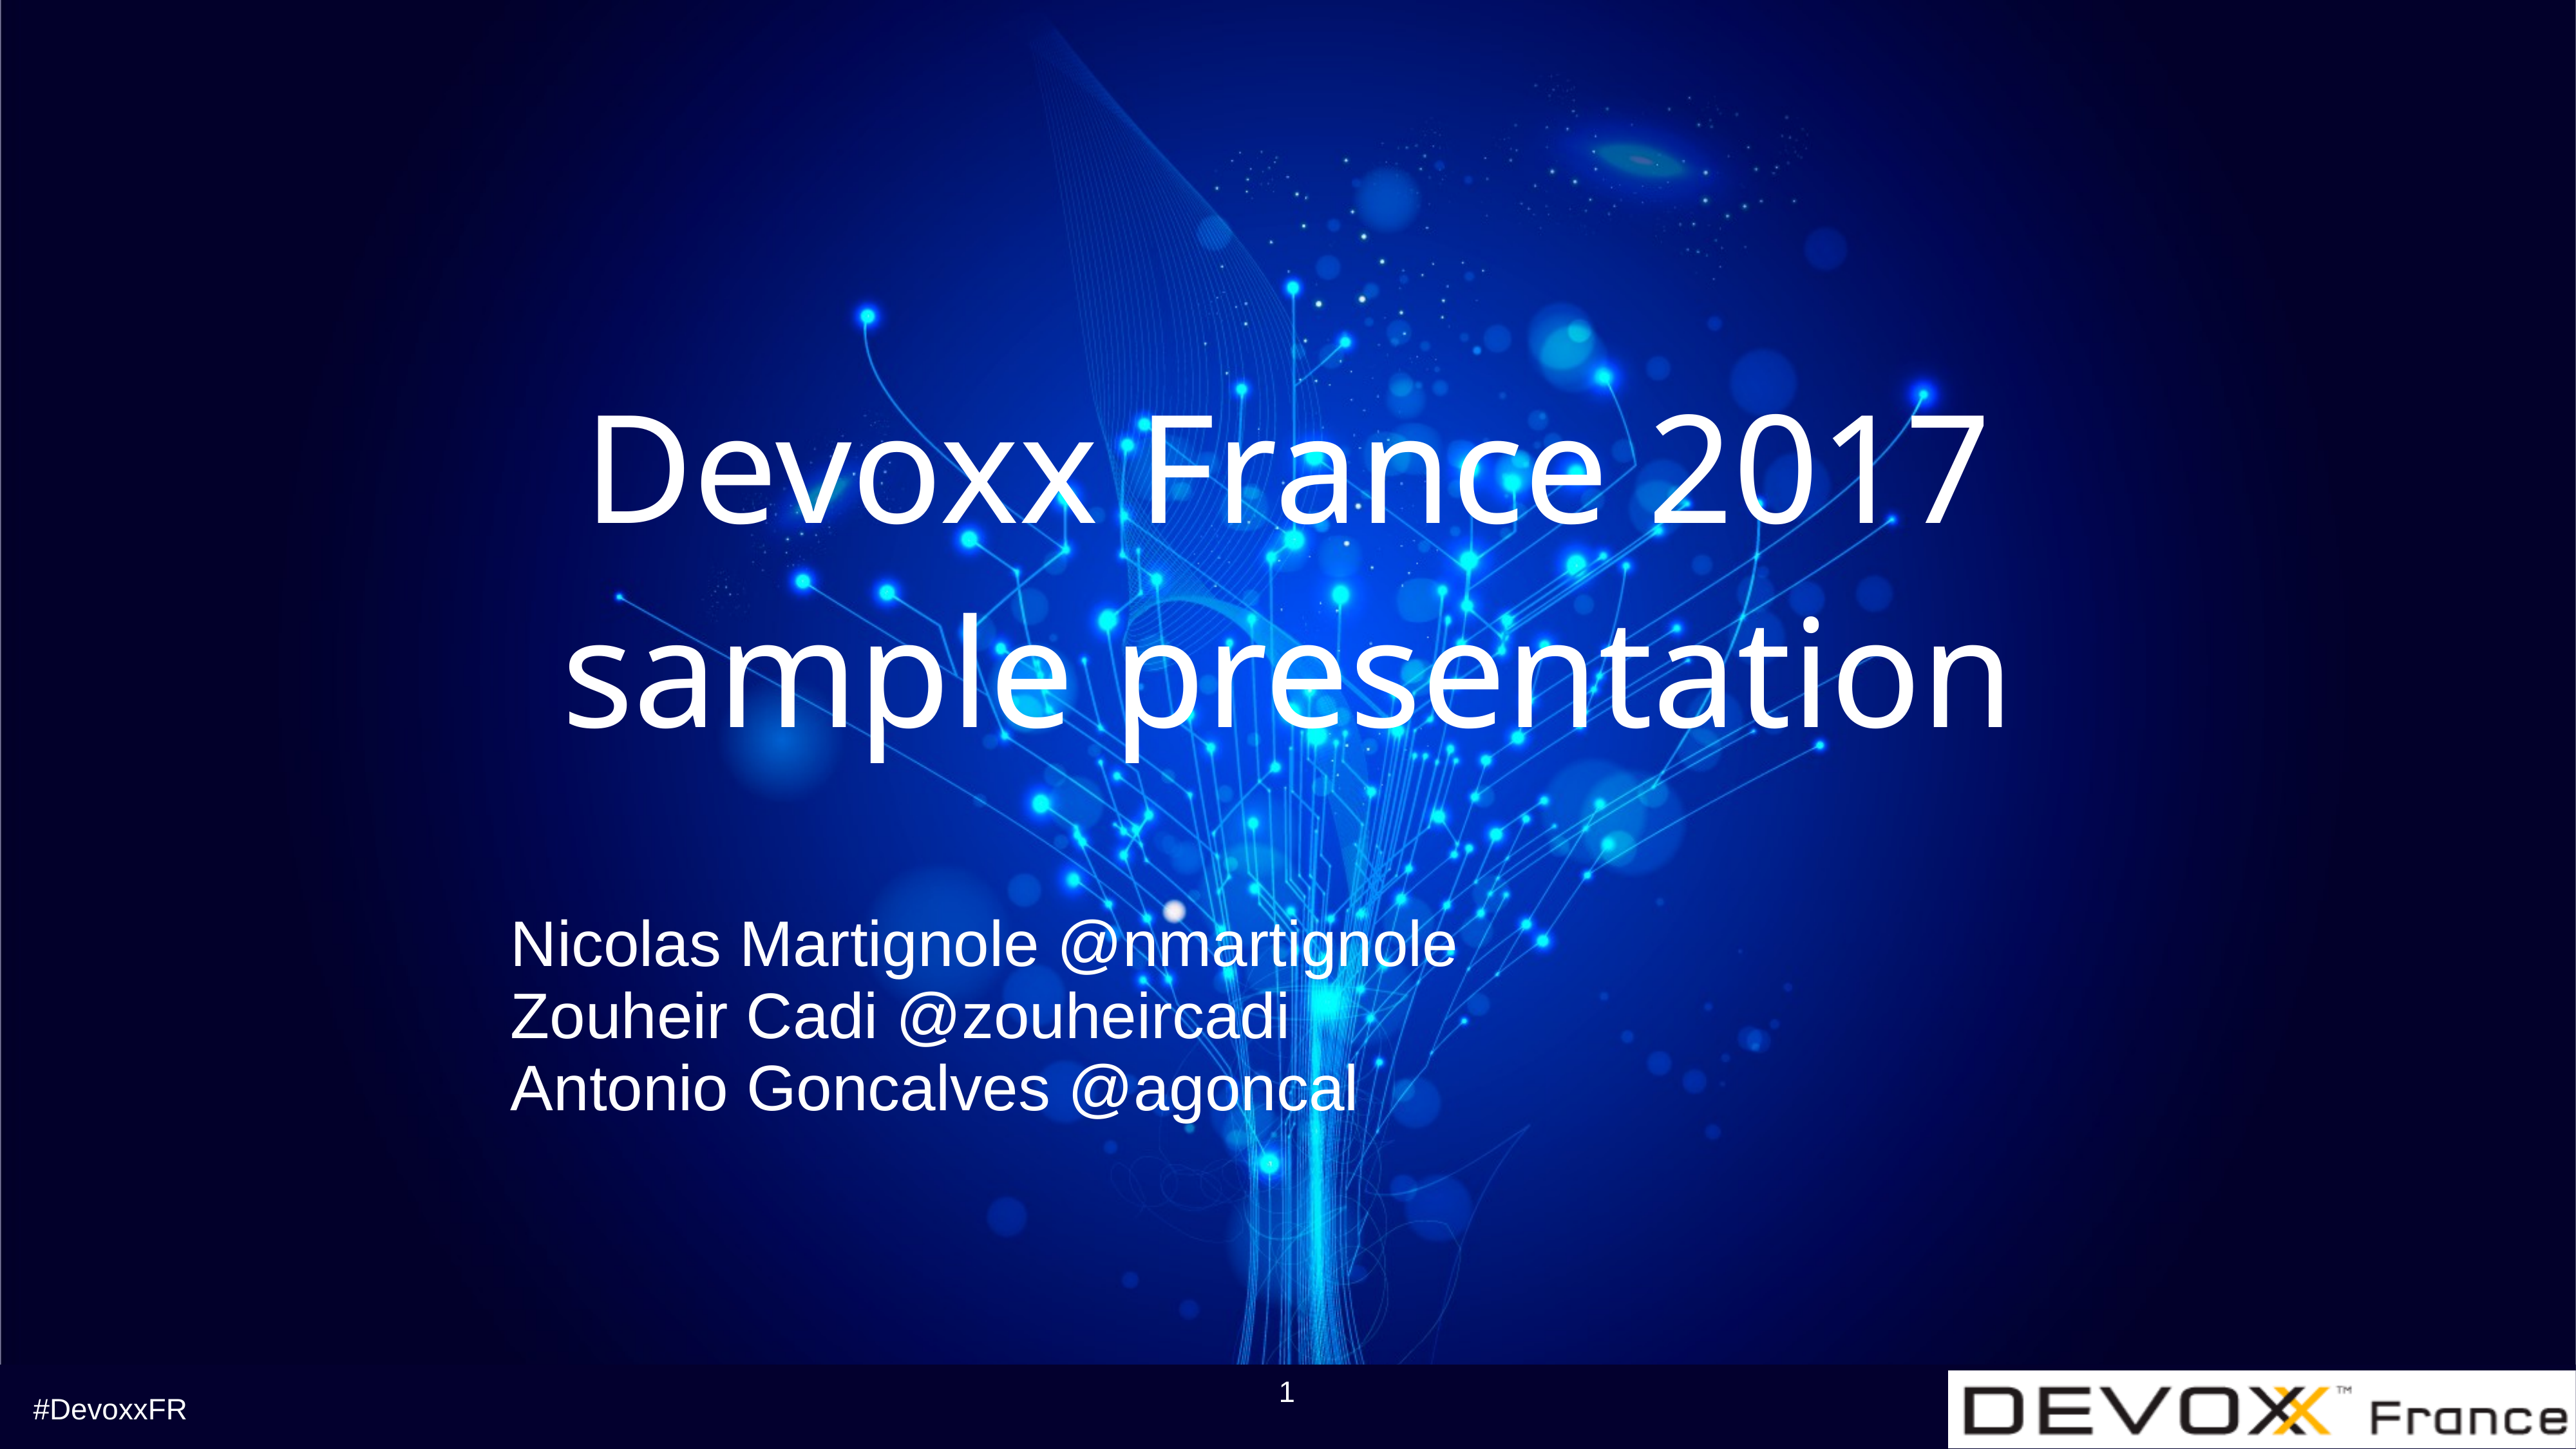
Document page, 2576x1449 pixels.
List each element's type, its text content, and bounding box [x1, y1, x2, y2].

subtitle Nicolas Martignole @nmartignole Zouheir Cadi @zouheircadi Antonio Goncalves @agoncal [510, 866, 2065, 1167]
picture [1948, 1370, 2576, 1448]
title Devoxx France 2017 sample presentation [155, 363, 2421, 772]
slide_number 1 [1273, 1375, 1301, 1427]
picture [0, 0, 2576, 1364]
